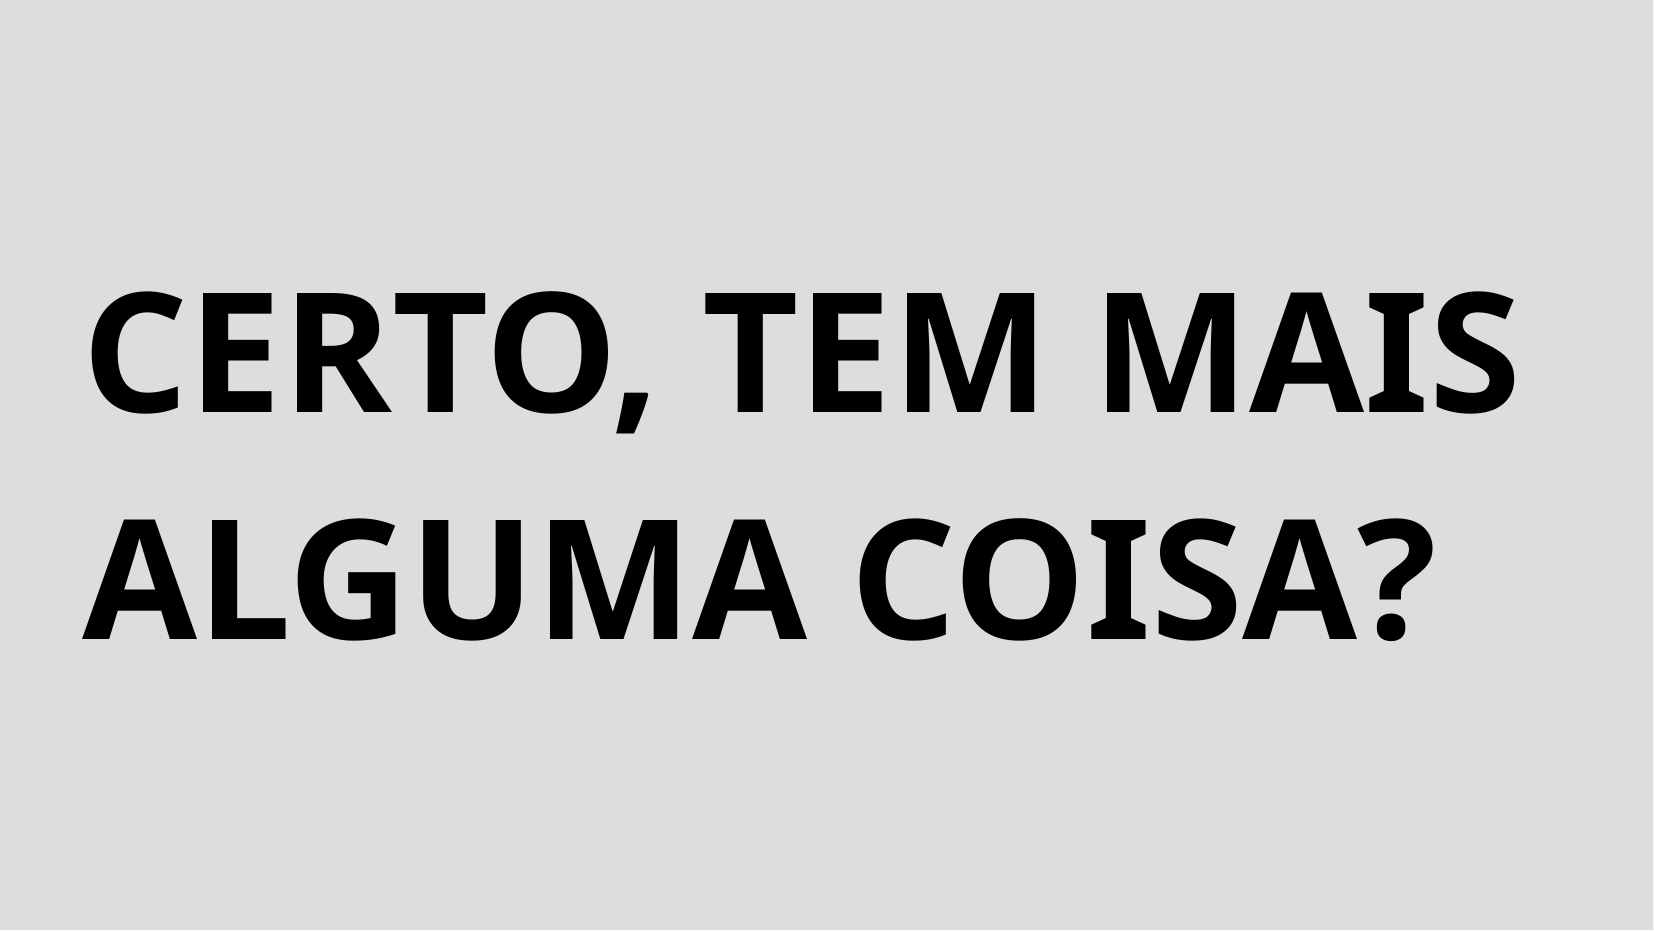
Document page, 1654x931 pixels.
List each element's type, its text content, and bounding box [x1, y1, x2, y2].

subtitle CERTO, TEM MAIS ALGUMA COISA? [82, 37, 1571, 886]
